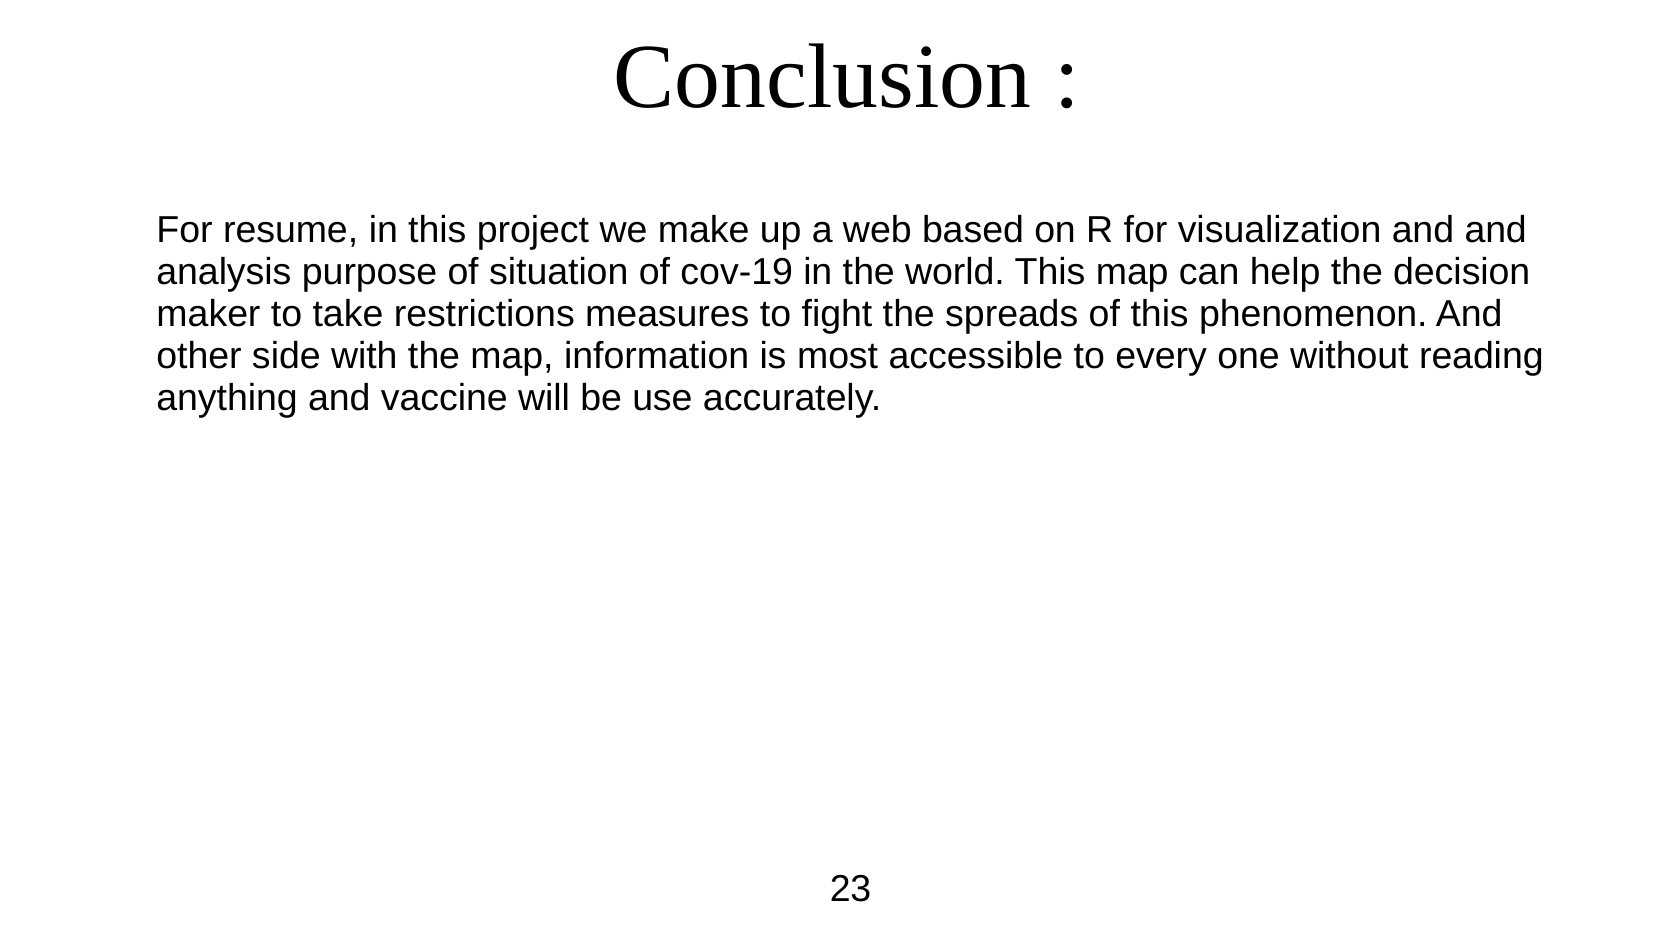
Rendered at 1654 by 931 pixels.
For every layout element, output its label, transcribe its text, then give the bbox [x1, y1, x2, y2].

title Conclusion : [64, 23, 1630, 130]
text_box <numéro> [814, 859, 1500, 931]
text_box For resume, in this project we make up a web based on R for visualization and and analysis purpose of situation of cov-19 in the world. This map can help the decision maker to take restrictions measures to fight the spreads of this phenomenon. And other side with the map, information is most accessible to every one without reading anything and vaccine will be use accurately. [141, 200, 1583, 426]
